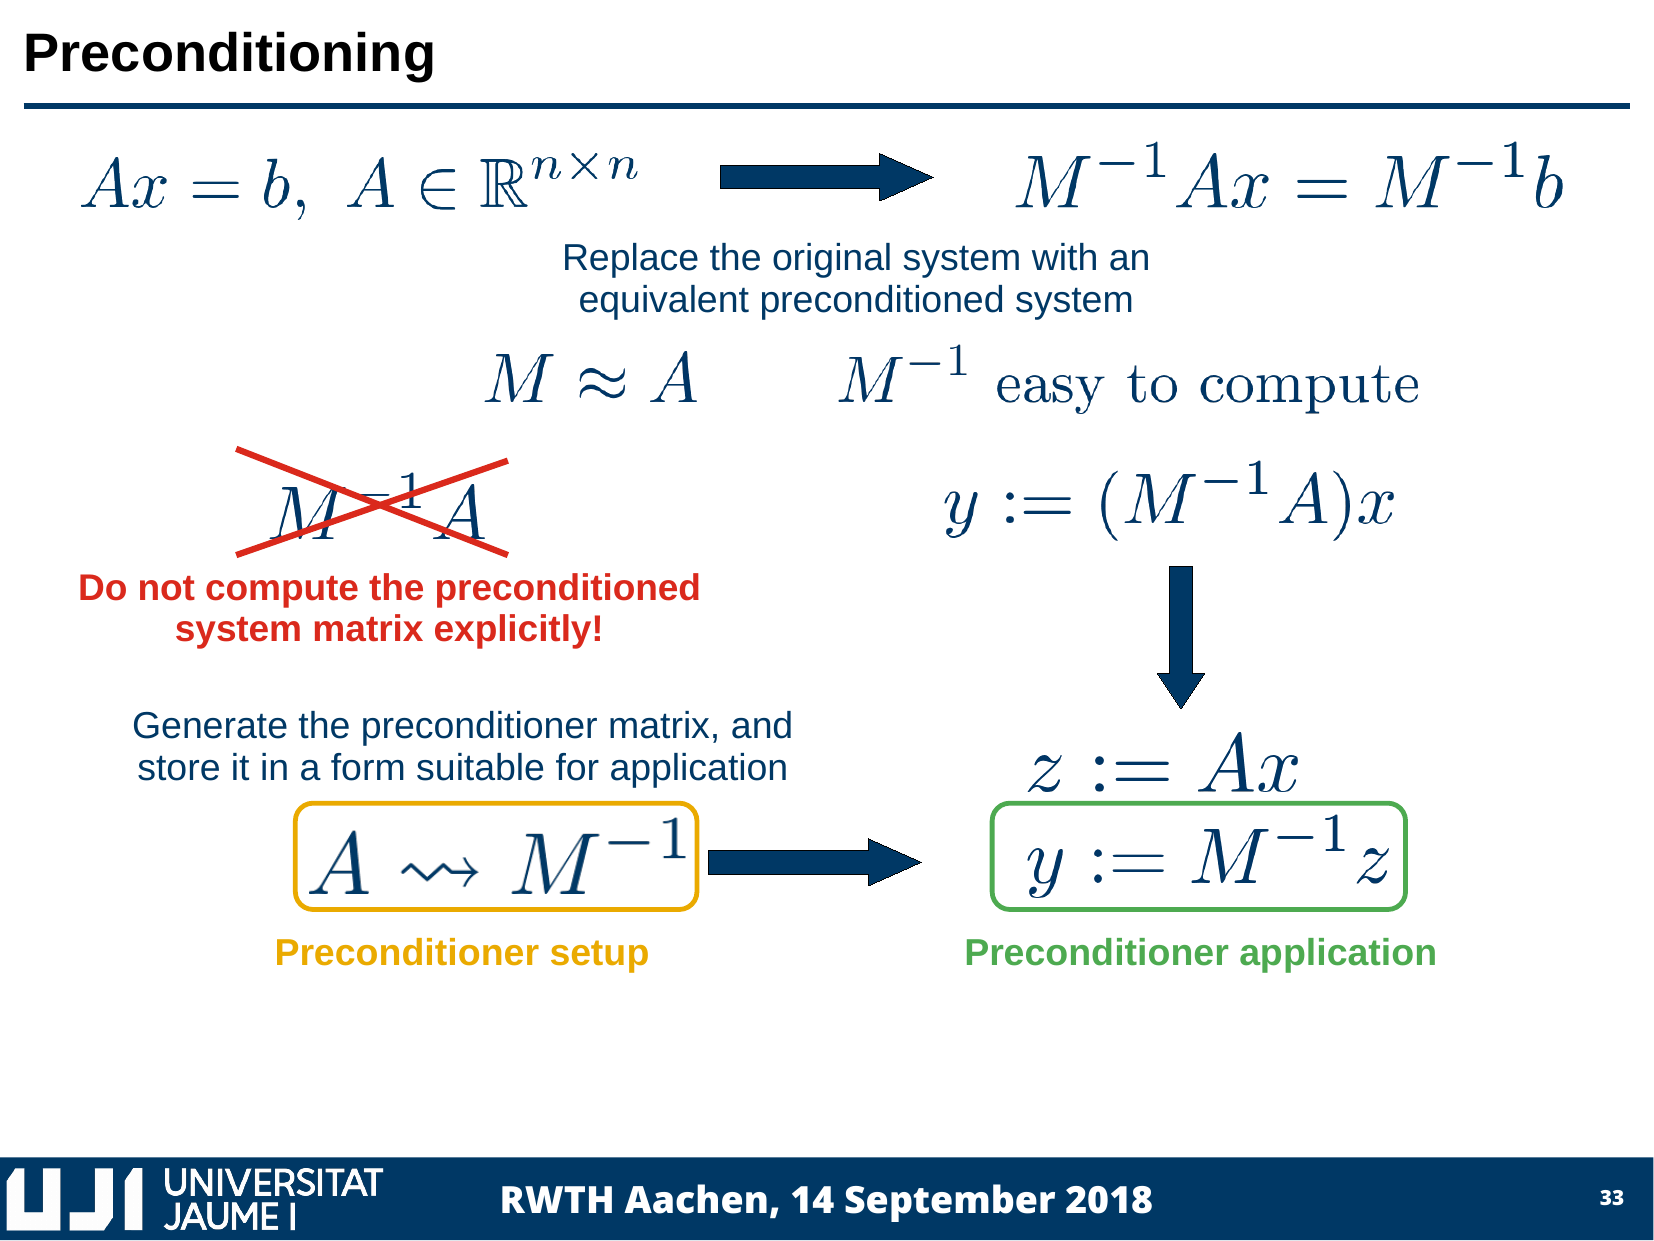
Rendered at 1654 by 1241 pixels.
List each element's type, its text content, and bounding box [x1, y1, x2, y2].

picture [81, 153, 638, 220]
picture [1027, 814, 1389, 898]
list Replace the original system with an equivalent preconditioned system [437, 236, 1205, 343]
picture [391, 473, 485, 539]
picture [309, 817, 686, 894]
picture [484, 351, 697, 402]
picture [295, 509, 455, 539]
text_box Do not compute the preconditioned system matrix explicitly! [0, 566, 733, 650]
picture [1027, 732, 1298, 792]
picture [838, 344, 1418, 414]
picture [944, 460, 1394, 541]
text_box Preconditioner application [949, 923, 1453, 981]
title Preconditioning [23, 0, 1630, 107]
picture [0, 1158, 390, 1241]
picture [269, 472, 368, 539]
text_box [1157, 566, 1205, 709]
text_box Preconditioner setup [259, 923, 665, 981]
text_box Generate the preconditioner matrix, and store it in a form suitable for application [117, 696, 838, 796]
text_box [708, 838, 922, 886]
text_box [720, 153, 934, 201]
picture [1015, 141, 1563, 208]
picture [307, 472, 462, 501]
